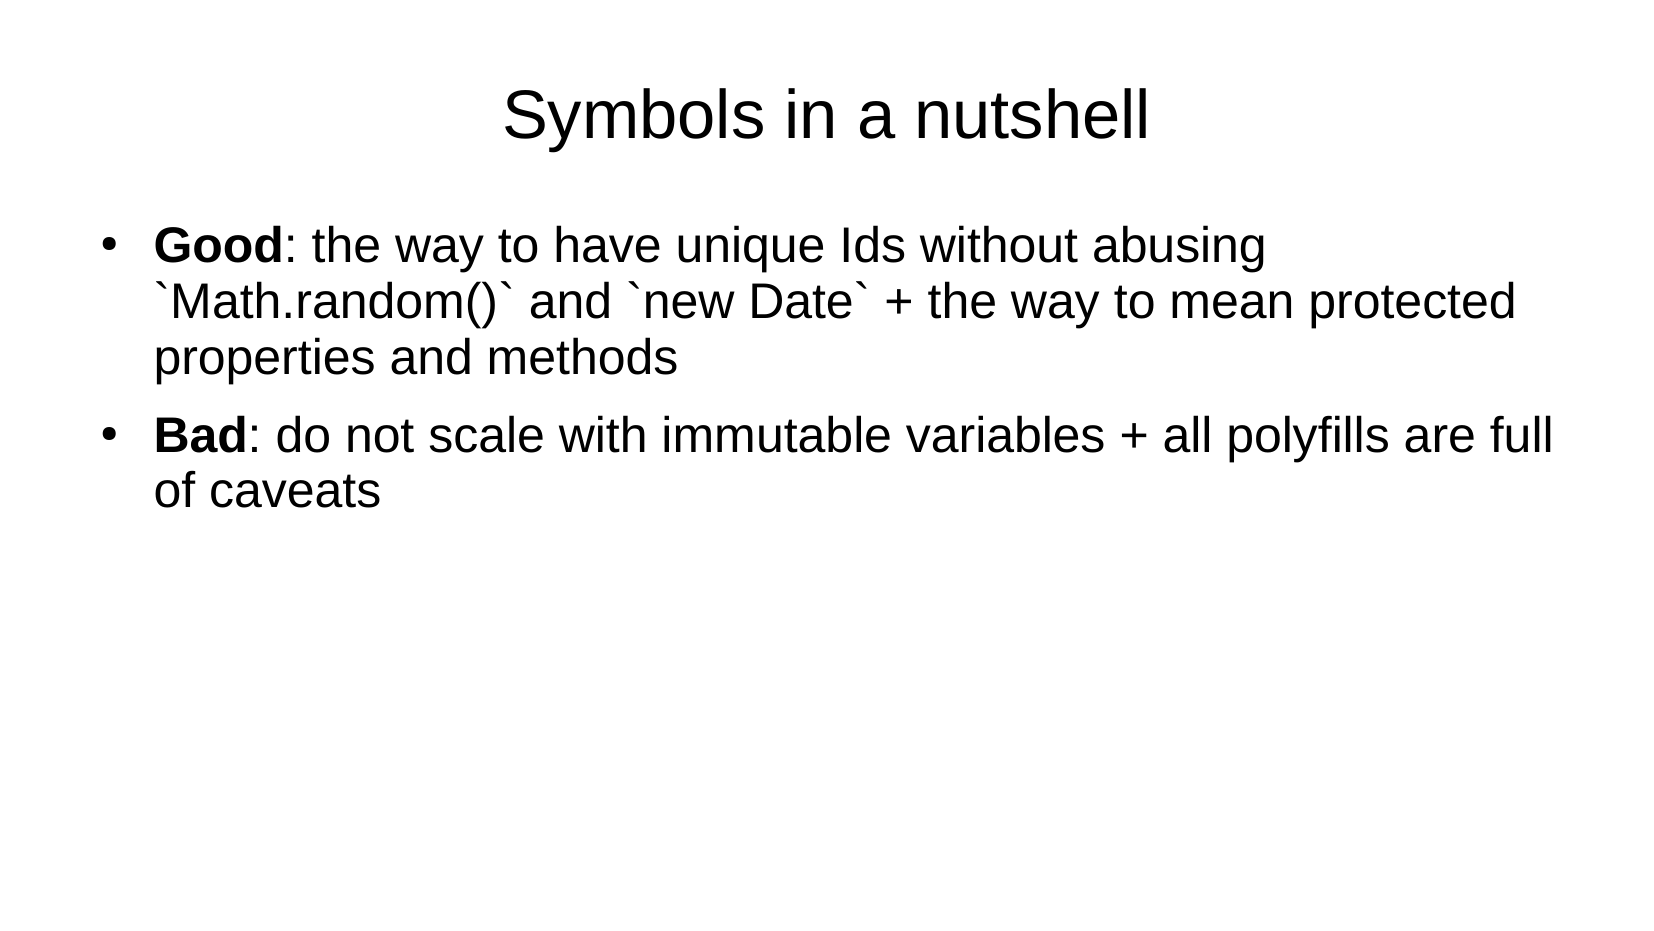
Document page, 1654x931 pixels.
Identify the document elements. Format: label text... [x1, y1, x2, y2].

title Symbols in a nutshell [82, 37, 1571, 193]
list Good: the way to have unique Ids without abusing `Math.random()` and `new Date` + the way to mean protected properties and methods Bad: do not scale with immutable variables + all polyfills are full of caveats [82, 217, 1571, 758]
